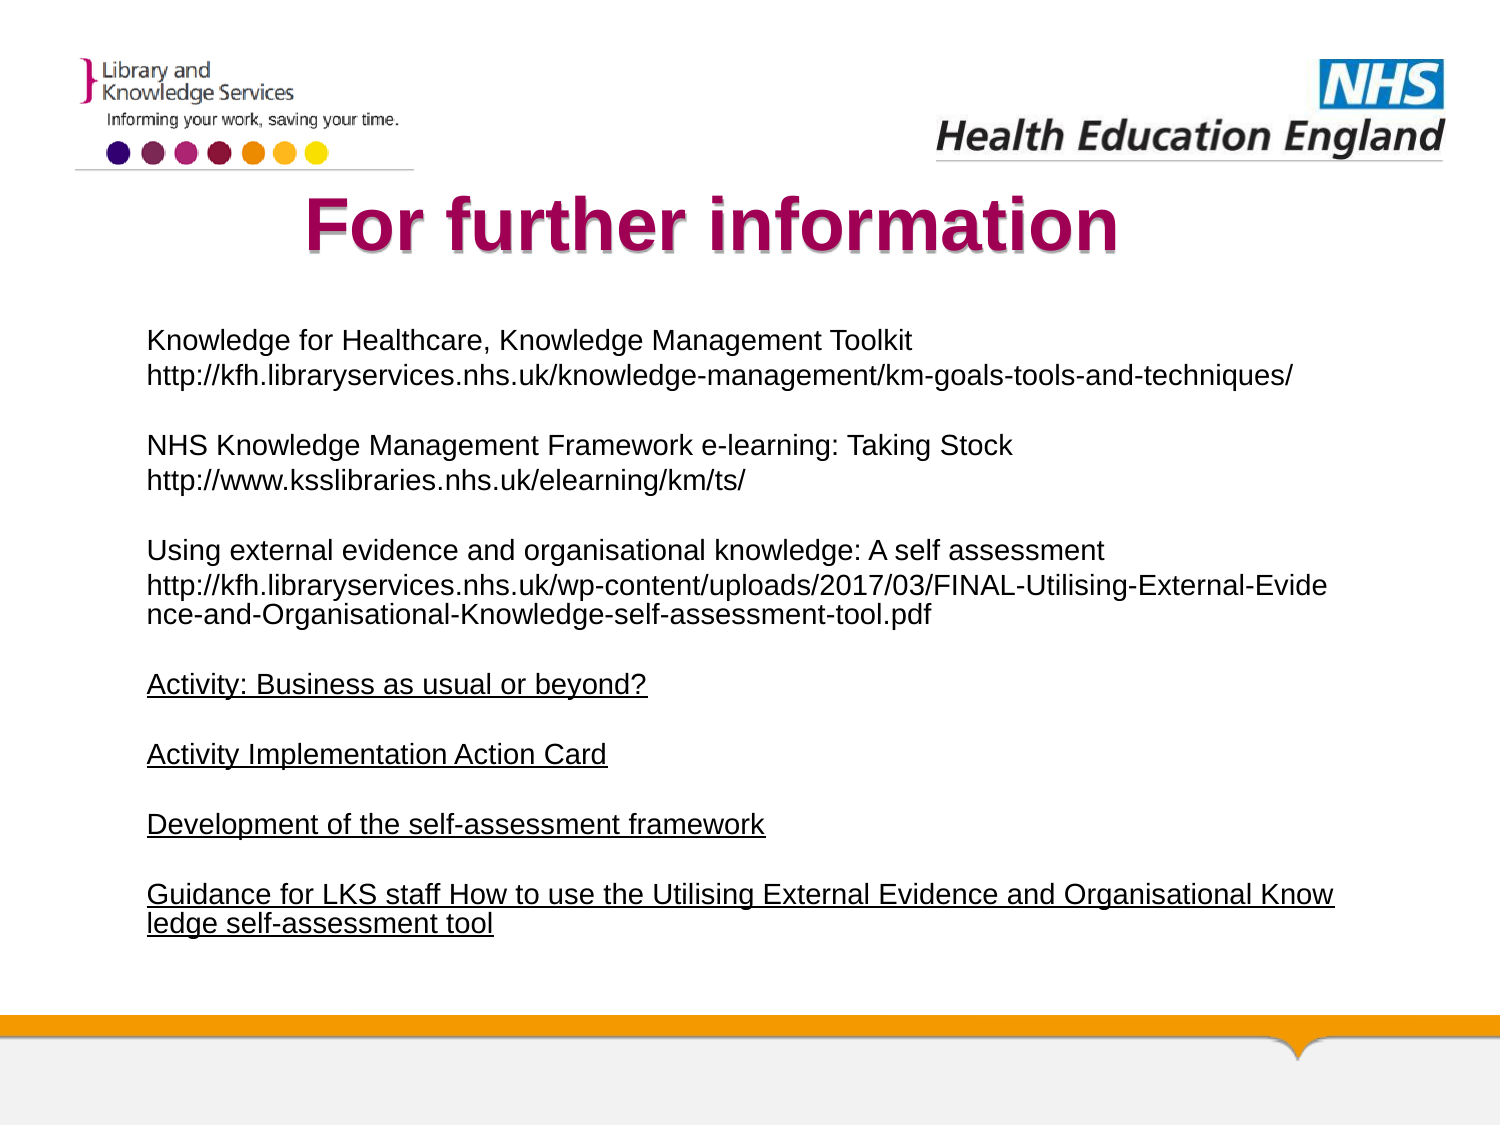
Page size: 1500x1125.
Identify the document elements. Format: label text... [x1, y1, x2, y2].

title For further information [75, 168, 1500, 280]
picture [75, 54, 416, 169]
text_box Knowledge for Healthcare, Knowledge Management Toolkit http://kfh.libraryservices.nhs.uk/knowledge-management/km-goals-tools-and-techniques/ NHS Knowledge Management Framework e-learning: Taking Stock http://www.ksslibraries.nhs.uk/elearning/km/ts/ Using external evidence and organisational knowledge: A self assessment http://kfh.libraryservices.nhs.uk/wp-content/uploads/2017/03/FINAL-Utilising-External-Evidence-and-Organisational-Knowledge-self-assessment-tool.pdf Activity: Business as usual or beyond? Activity Implementation Action Card Development of the self-assessment framework Guidance for LKS staff How to use the Utilising External Evidence and Organisational Knowledge self-assessment tool [131, 314, 1353, 1125]
